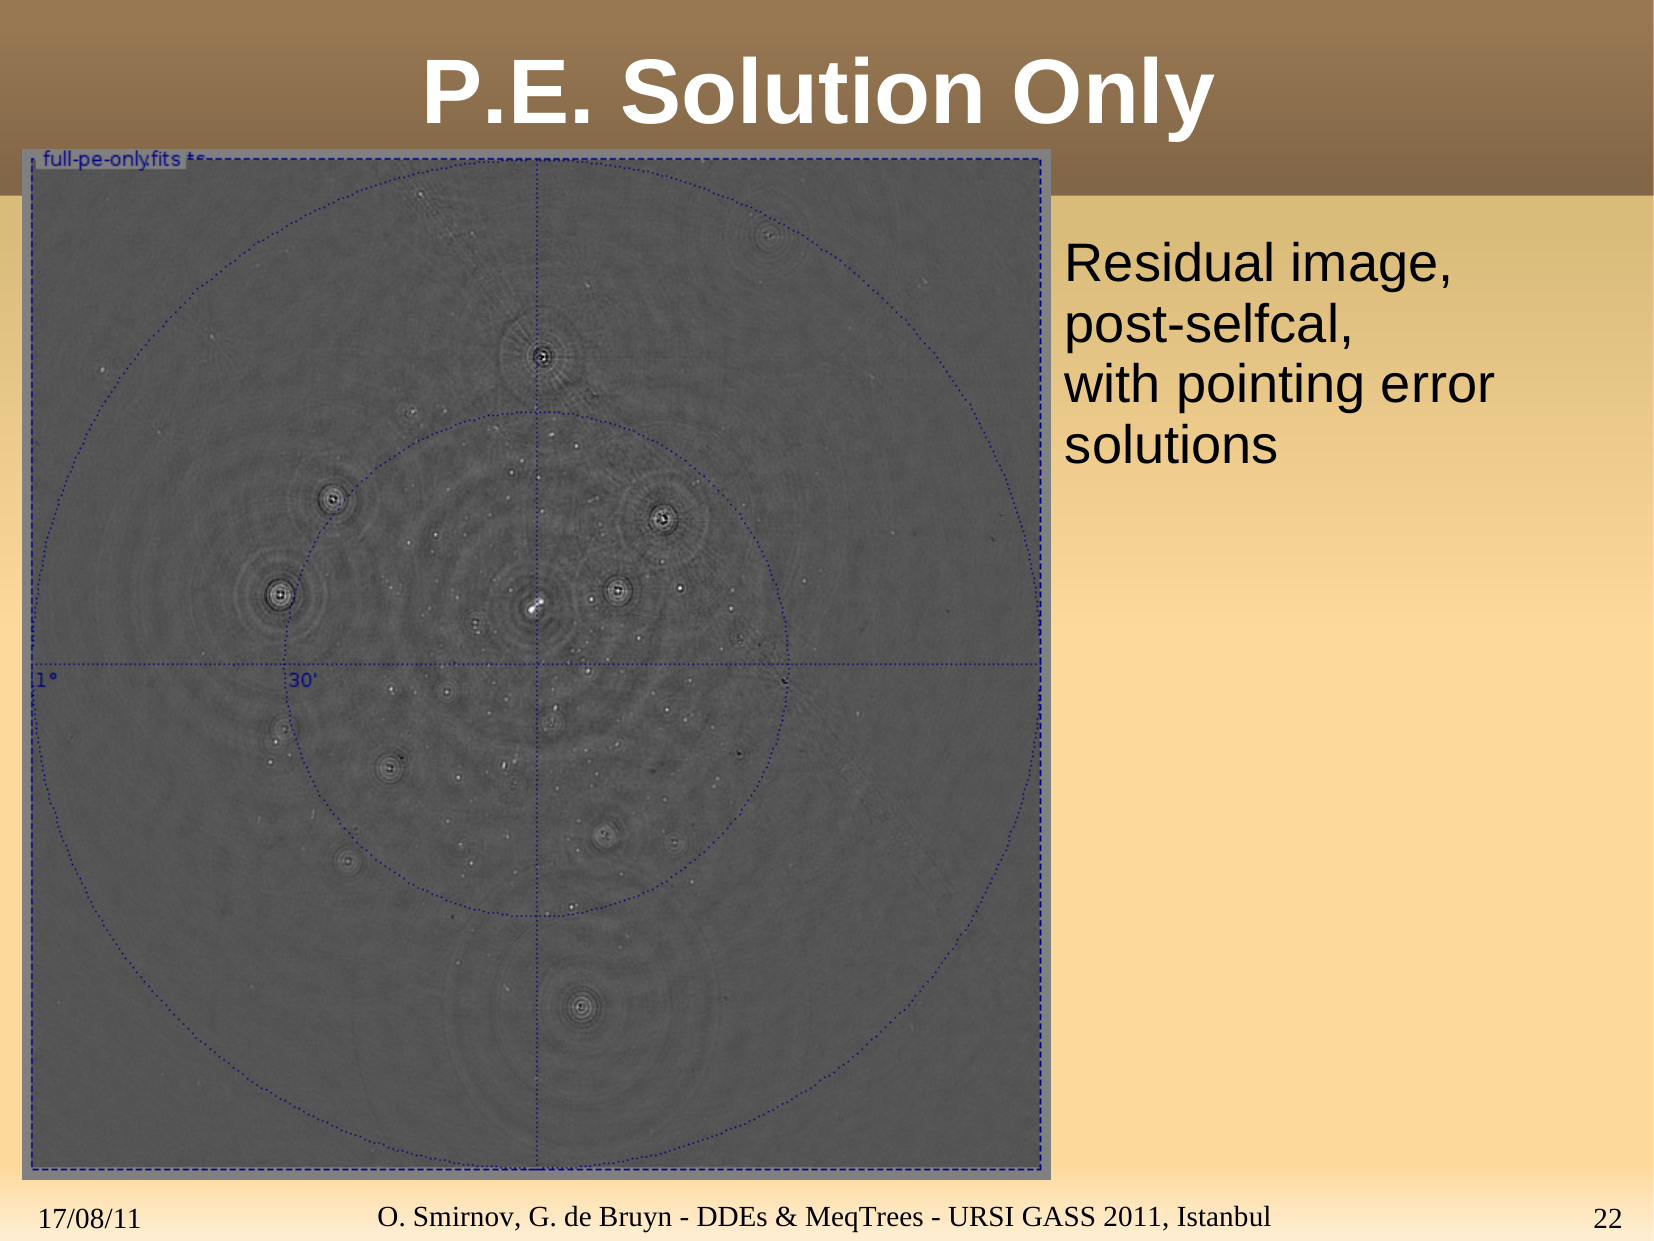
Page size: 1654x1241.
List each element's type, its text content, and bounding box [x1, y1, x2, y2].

picture [0, 0, 1654, 1241]
title P.E. Solution Only [75, 0, 1564, 188]
text_box Residual image, post-selfcal, with pointing error solutions [1050, 225, 1613, 483]
